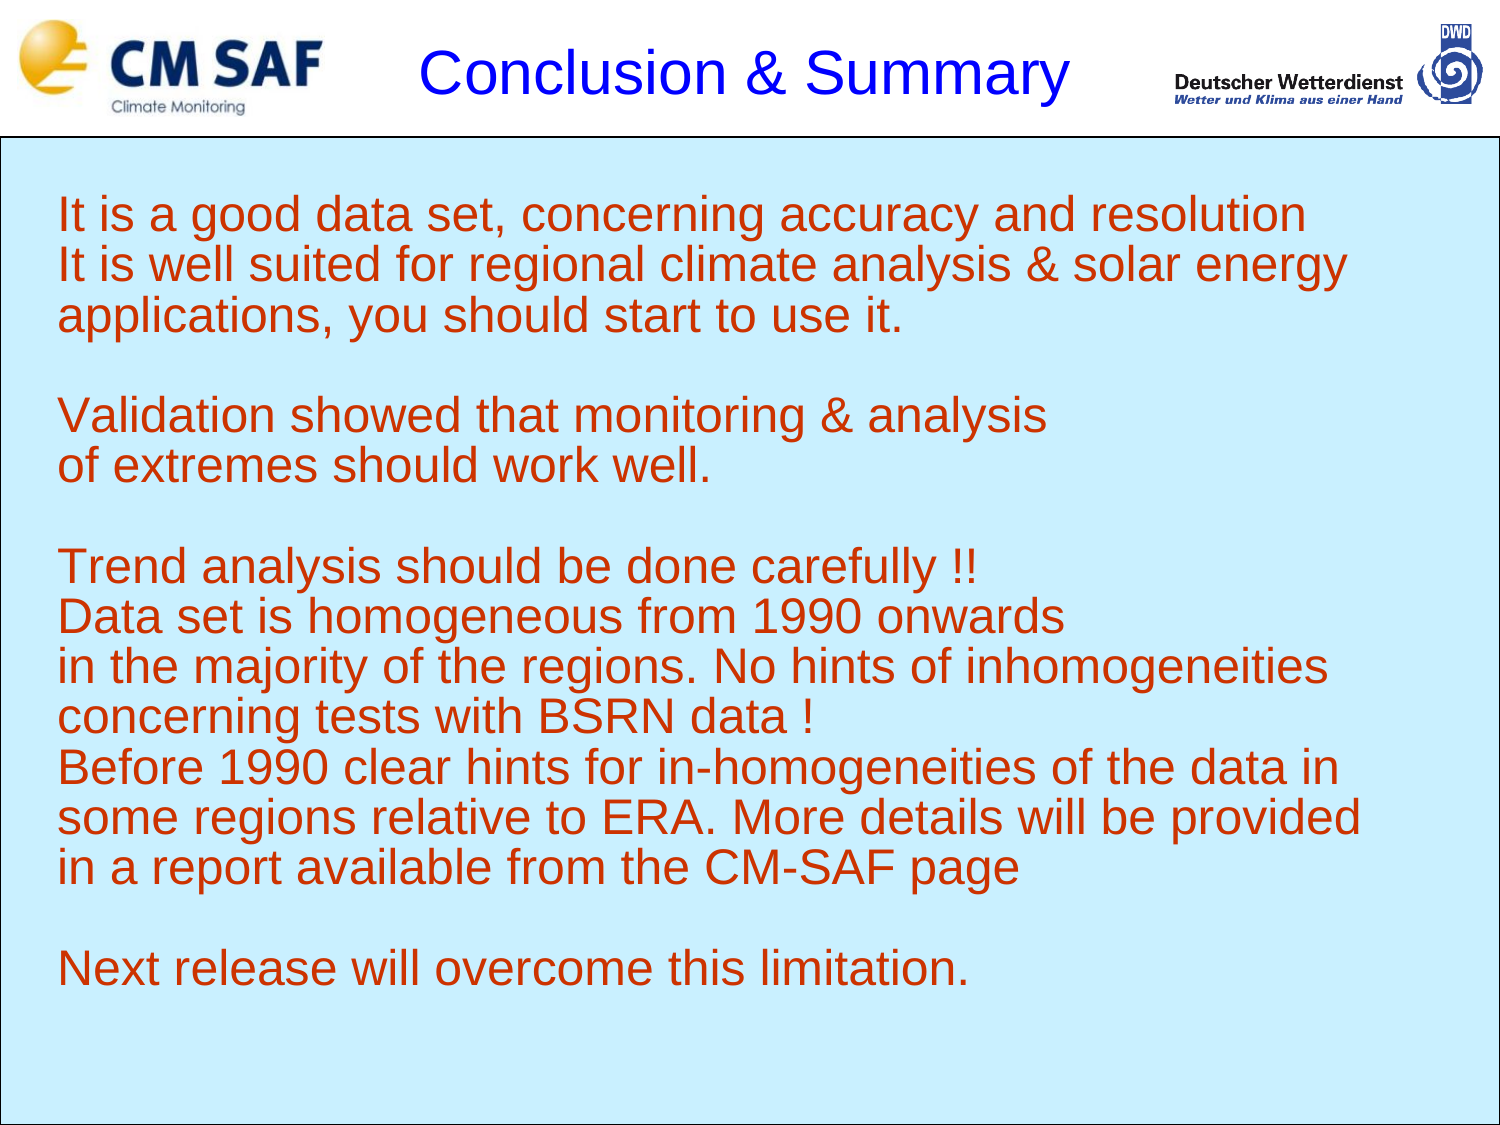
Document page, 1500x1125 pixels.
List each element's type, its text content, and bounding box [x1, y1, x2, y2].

text_box It is a good data set, concerning accuracy and resolution It is well suited for regional climate analysis & solar energy applications, you should start to use it. Validation showed that monitoring & analysis of extremes should work well. Trend analysis should be done carefully !! Data set is homogeneous from 1990 onwards in the majority of the regions. No hints of inhomogeneities concerning tests with BSRN data ! Before 1990 clear hints for in-homogeneities of the data in some regions relative to ERA. More details will be provided in a report available from the CM-SAF page Next release will overcome this limitation. [42, 183, 1392, 1004]
text_box Conclusion & Summary [194, 42, 1258, 121]
picture [1175, 24, 1483, 104]
picture [17, 19, 325, 117]
